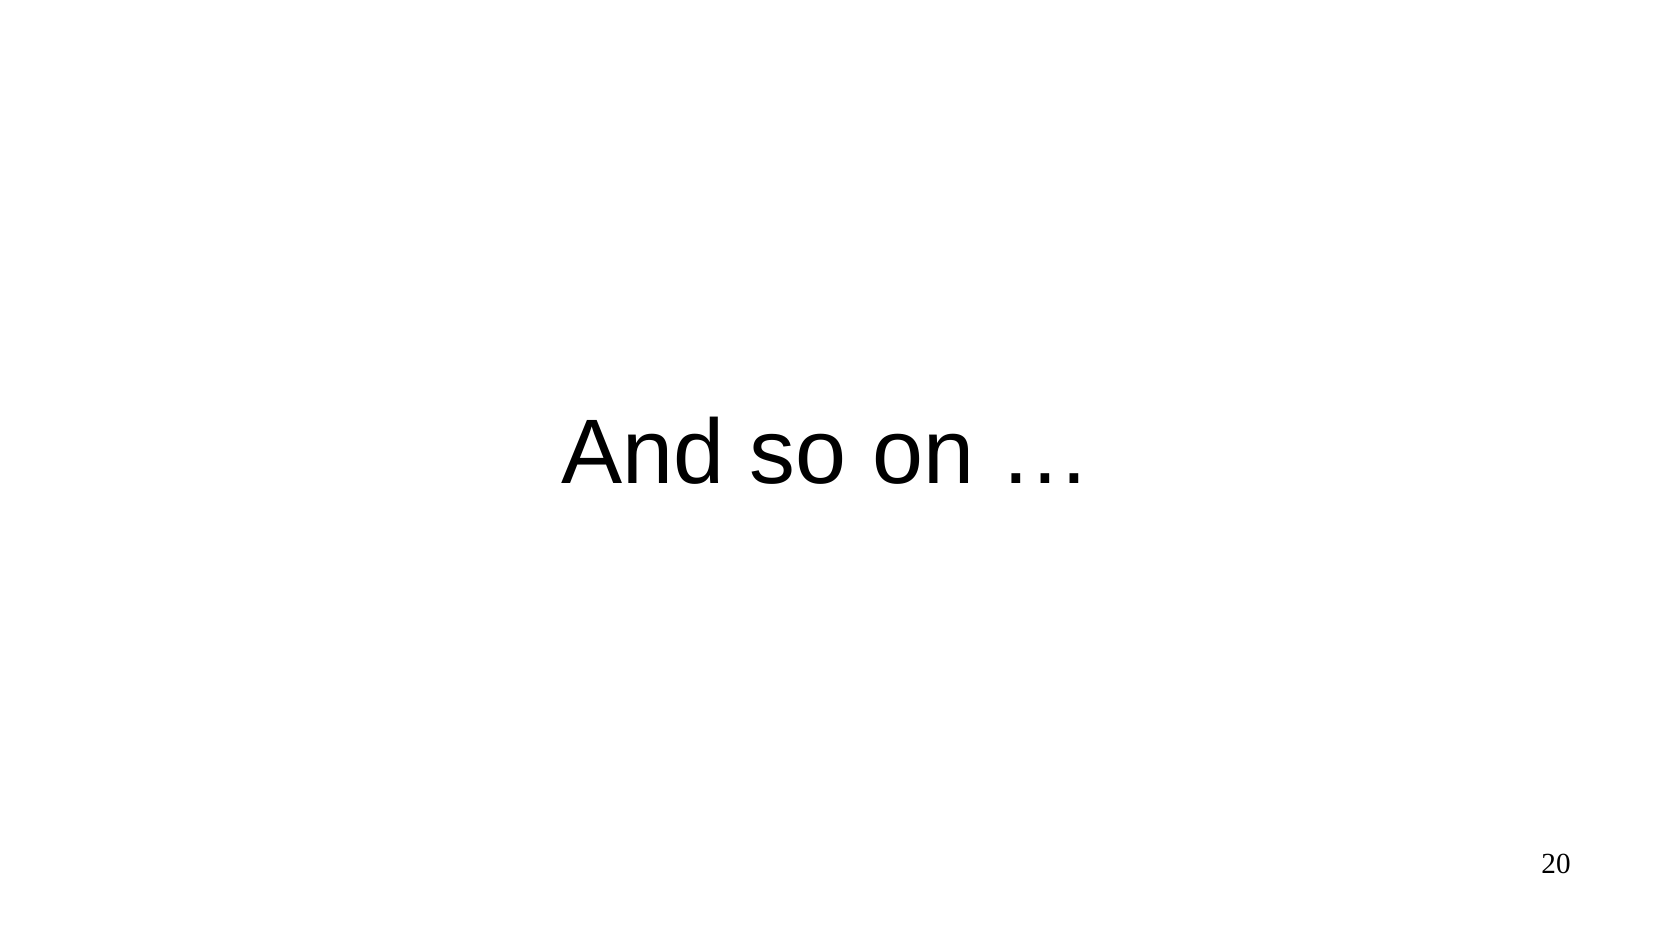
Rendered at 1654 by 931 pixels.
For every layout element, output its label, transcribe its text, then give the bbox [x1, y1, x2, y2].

title And so on … [82, 373, 1571, 529]
